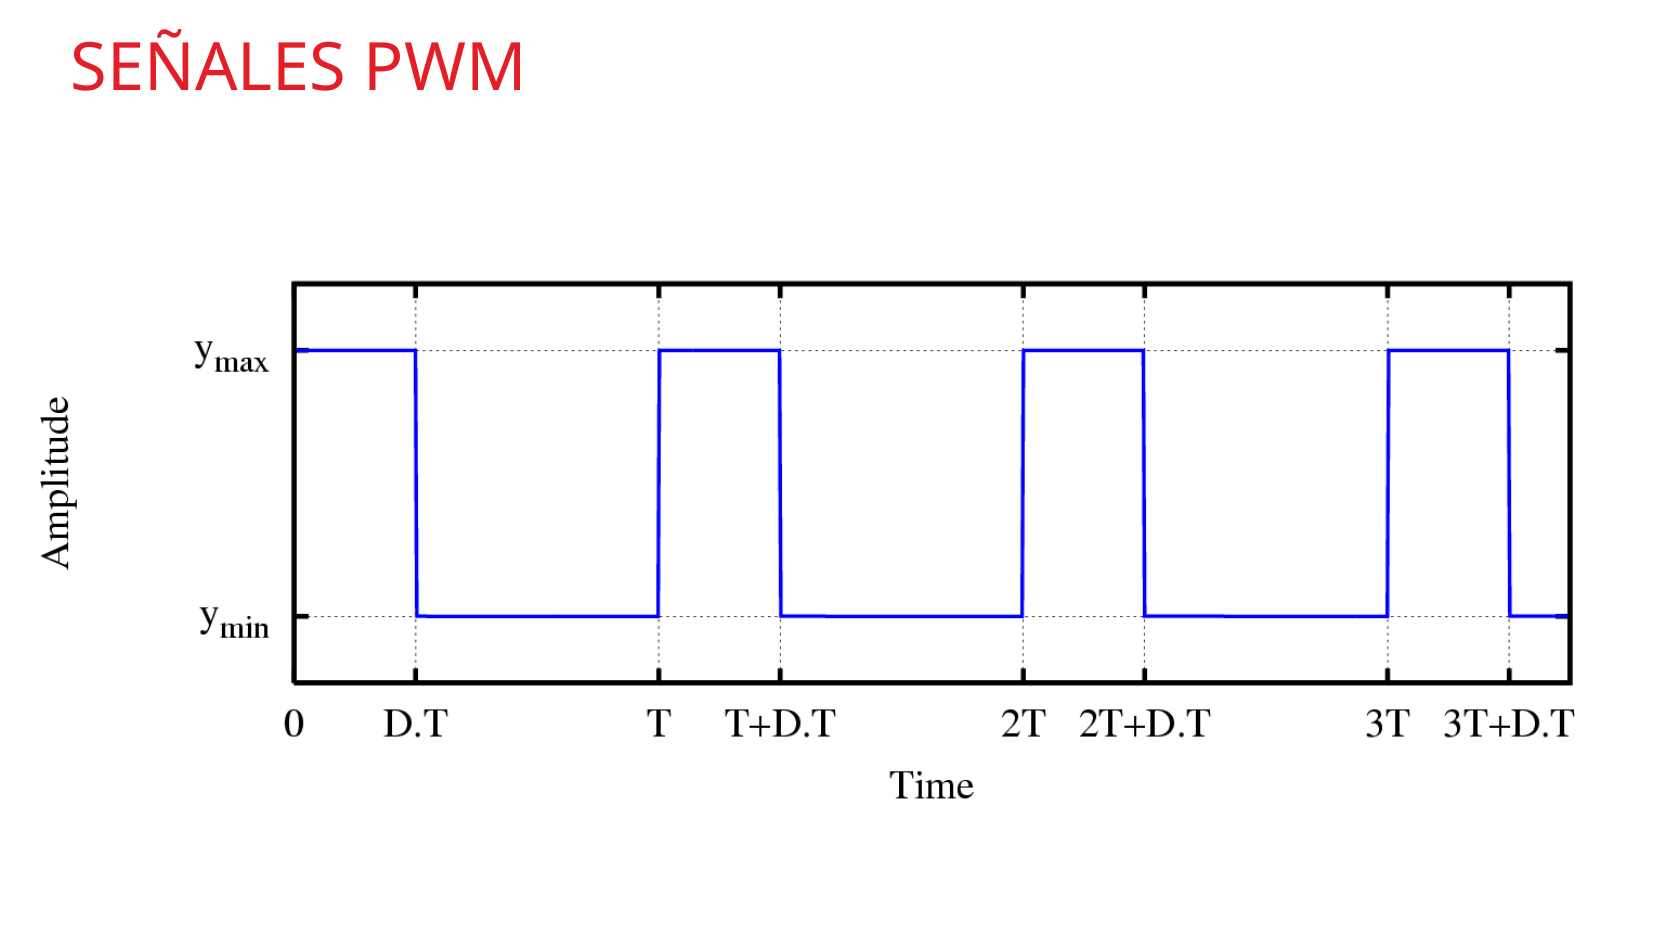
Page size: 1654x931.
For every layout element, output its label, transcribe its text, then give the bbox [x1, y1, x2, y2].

picture [14, 235, 1639, 805]
title SEÑALES PWM [70, 11, 1347, 118]
